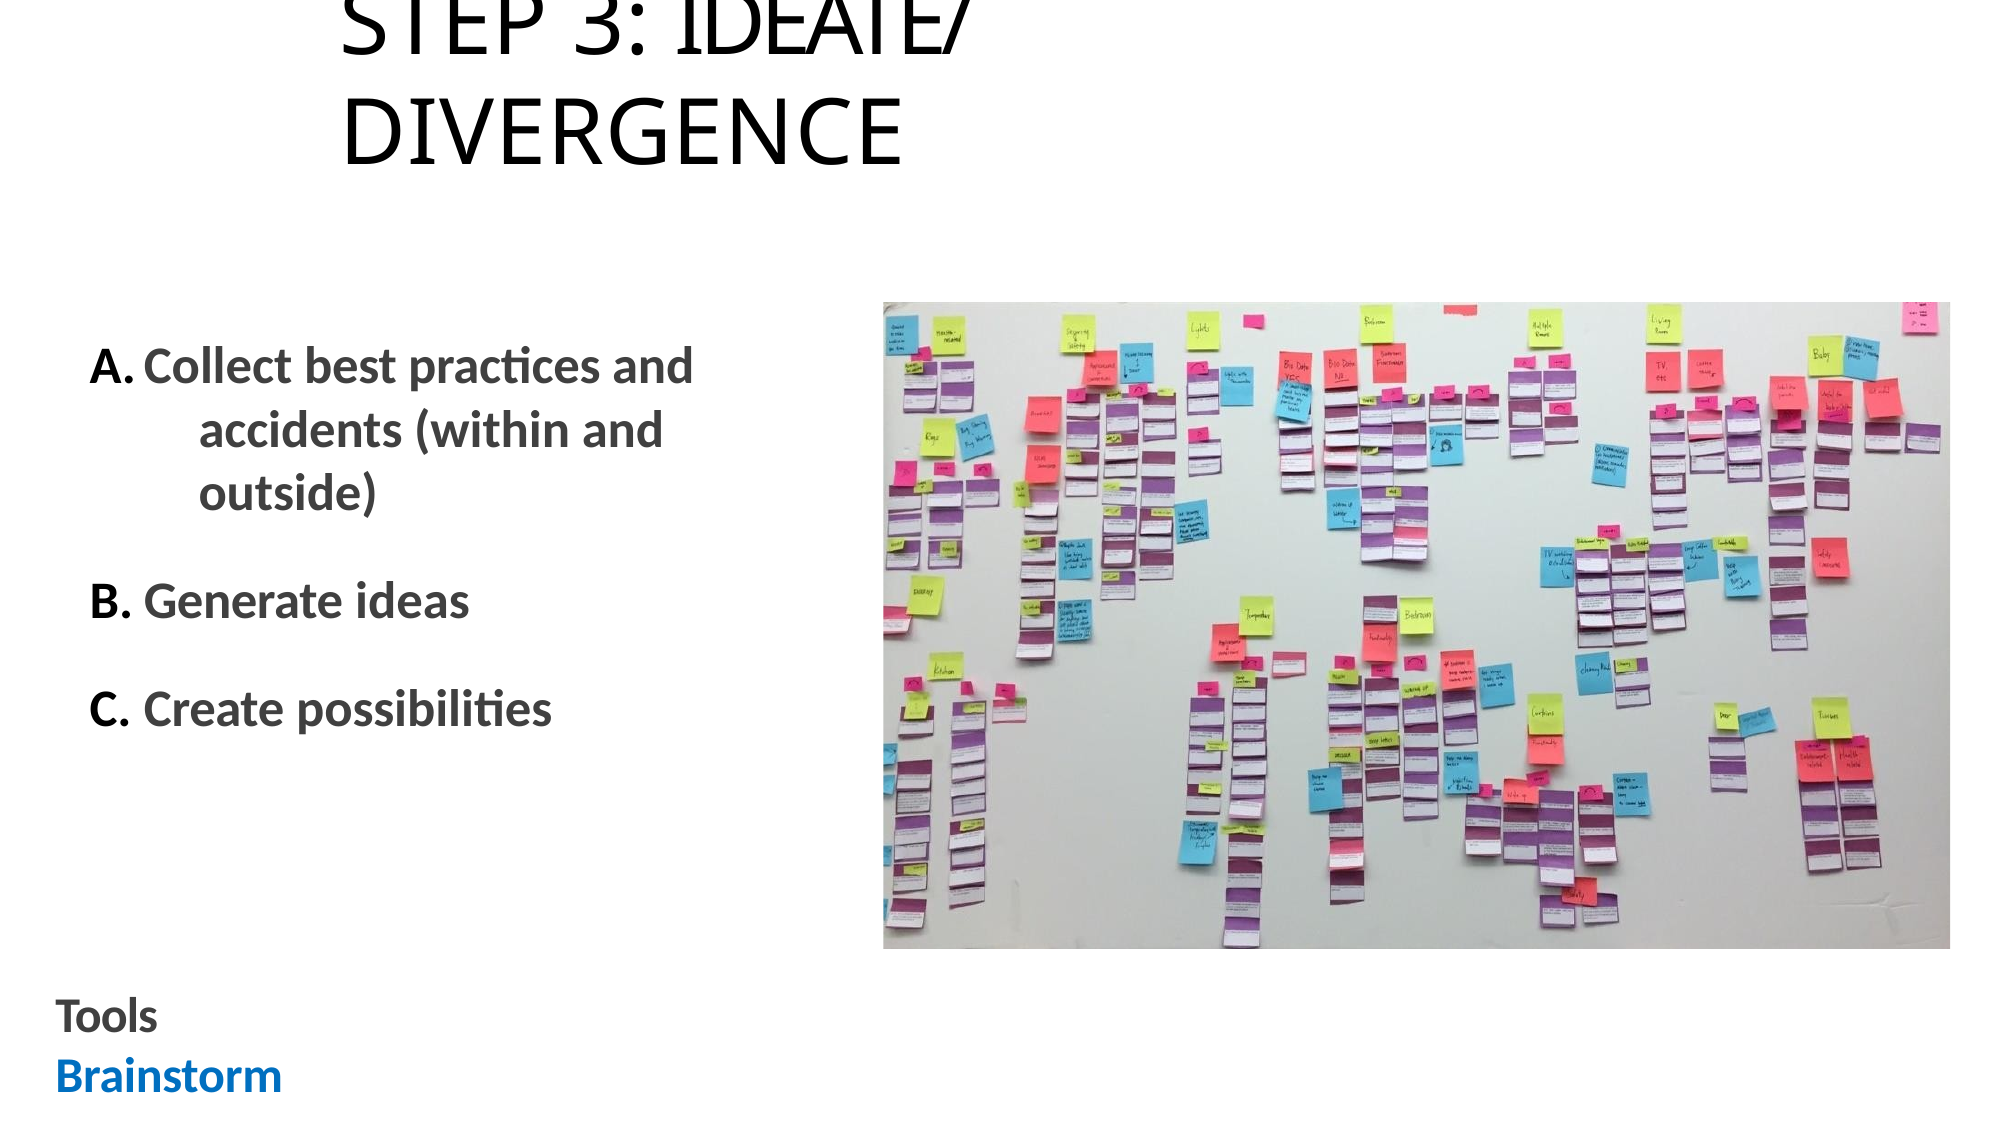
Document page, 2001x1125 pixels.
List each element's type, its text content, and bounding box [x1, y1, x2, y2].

text_box Collect best practices and accidents (within and outside) Generate ideas Create possibilities [84, 328, 806, 680]
text_box Tools Brainstorm [52, 979, 762, 1104]
title STEP 3: IDEATE/ DIVERGENCE [336, 14, 1376, 129]
text_box [883, 302, 1950, 948]
